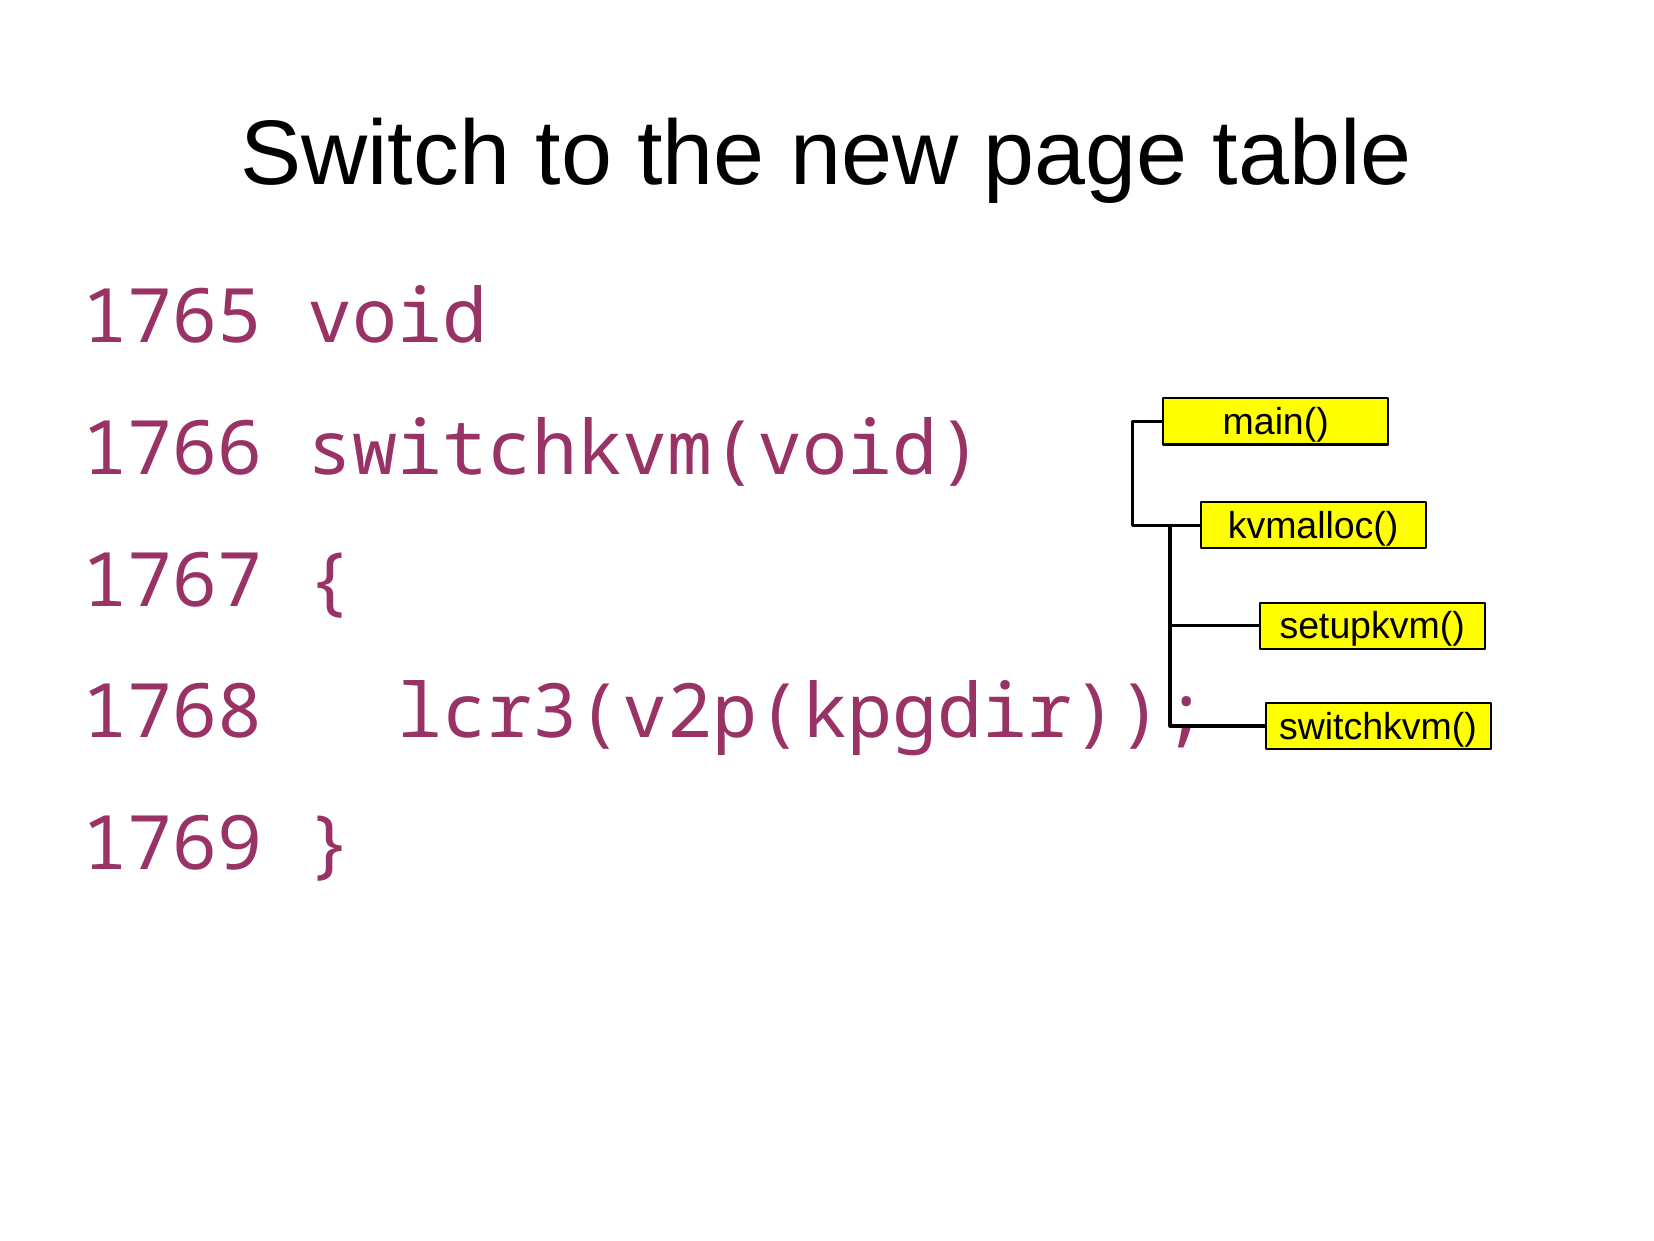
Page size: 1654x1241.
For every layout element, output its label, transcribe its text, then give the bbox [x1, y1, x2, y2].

title Switch to the new page table [82, 49, 1571, 257]
text_box kvmalloc() [1200, 502, 1426, 549]
text_box switchkvm() [1265, 702, 1491, 750]
list 1765 void 1766 switchkvm(void) 1767 { 1768 lcr3(v2p(kpgdir)); 1769 } [82, 262, 1571, 1163]
text_box setupkvm() [1259, 602, 1485, 649]
text_box main() [1163, 398, 1389, 445]
